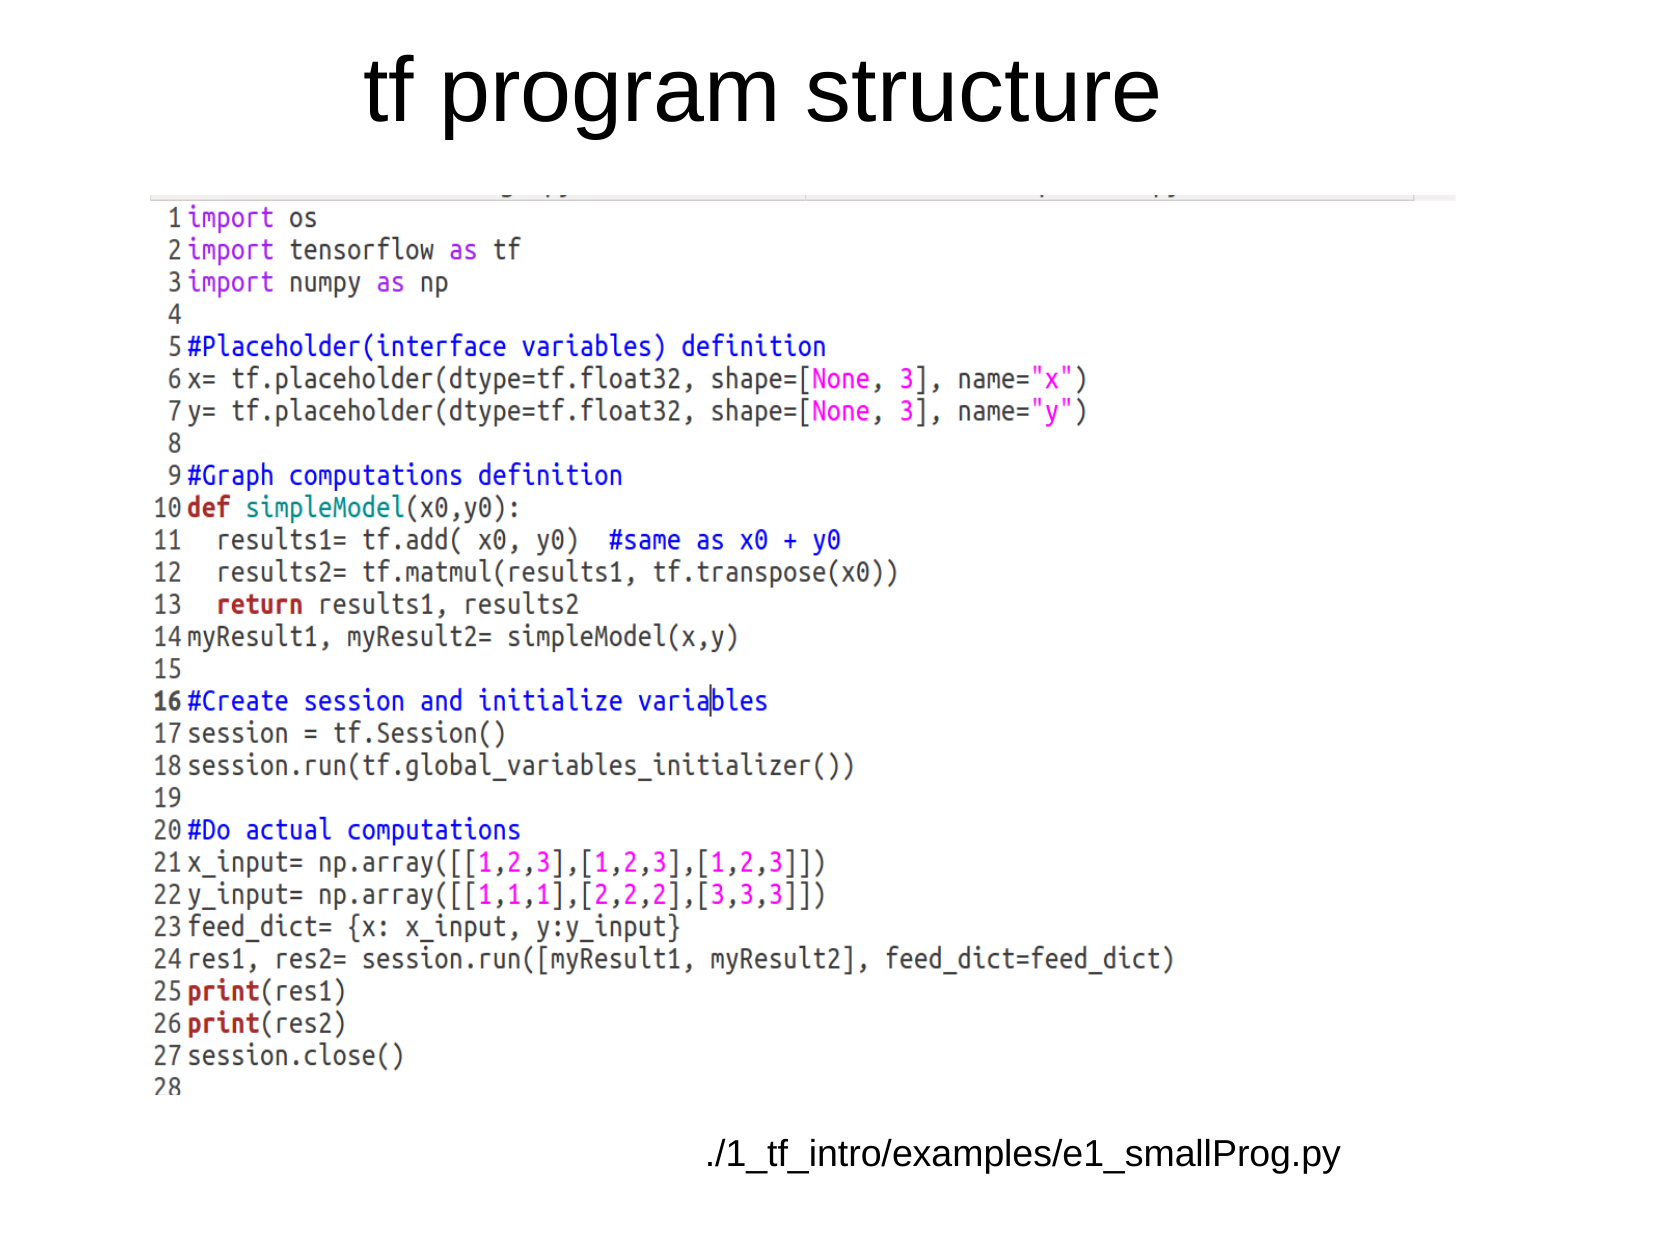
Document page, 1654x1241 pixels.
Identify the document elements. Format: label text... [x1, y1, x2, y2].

picture [150, 195, 1456, 1095]
text_box ./1_tf_intro/examples/e1_smallProg.py [690, 1125, 1531, 1201]
title tf program structure [26, 0, 1501, 181]
